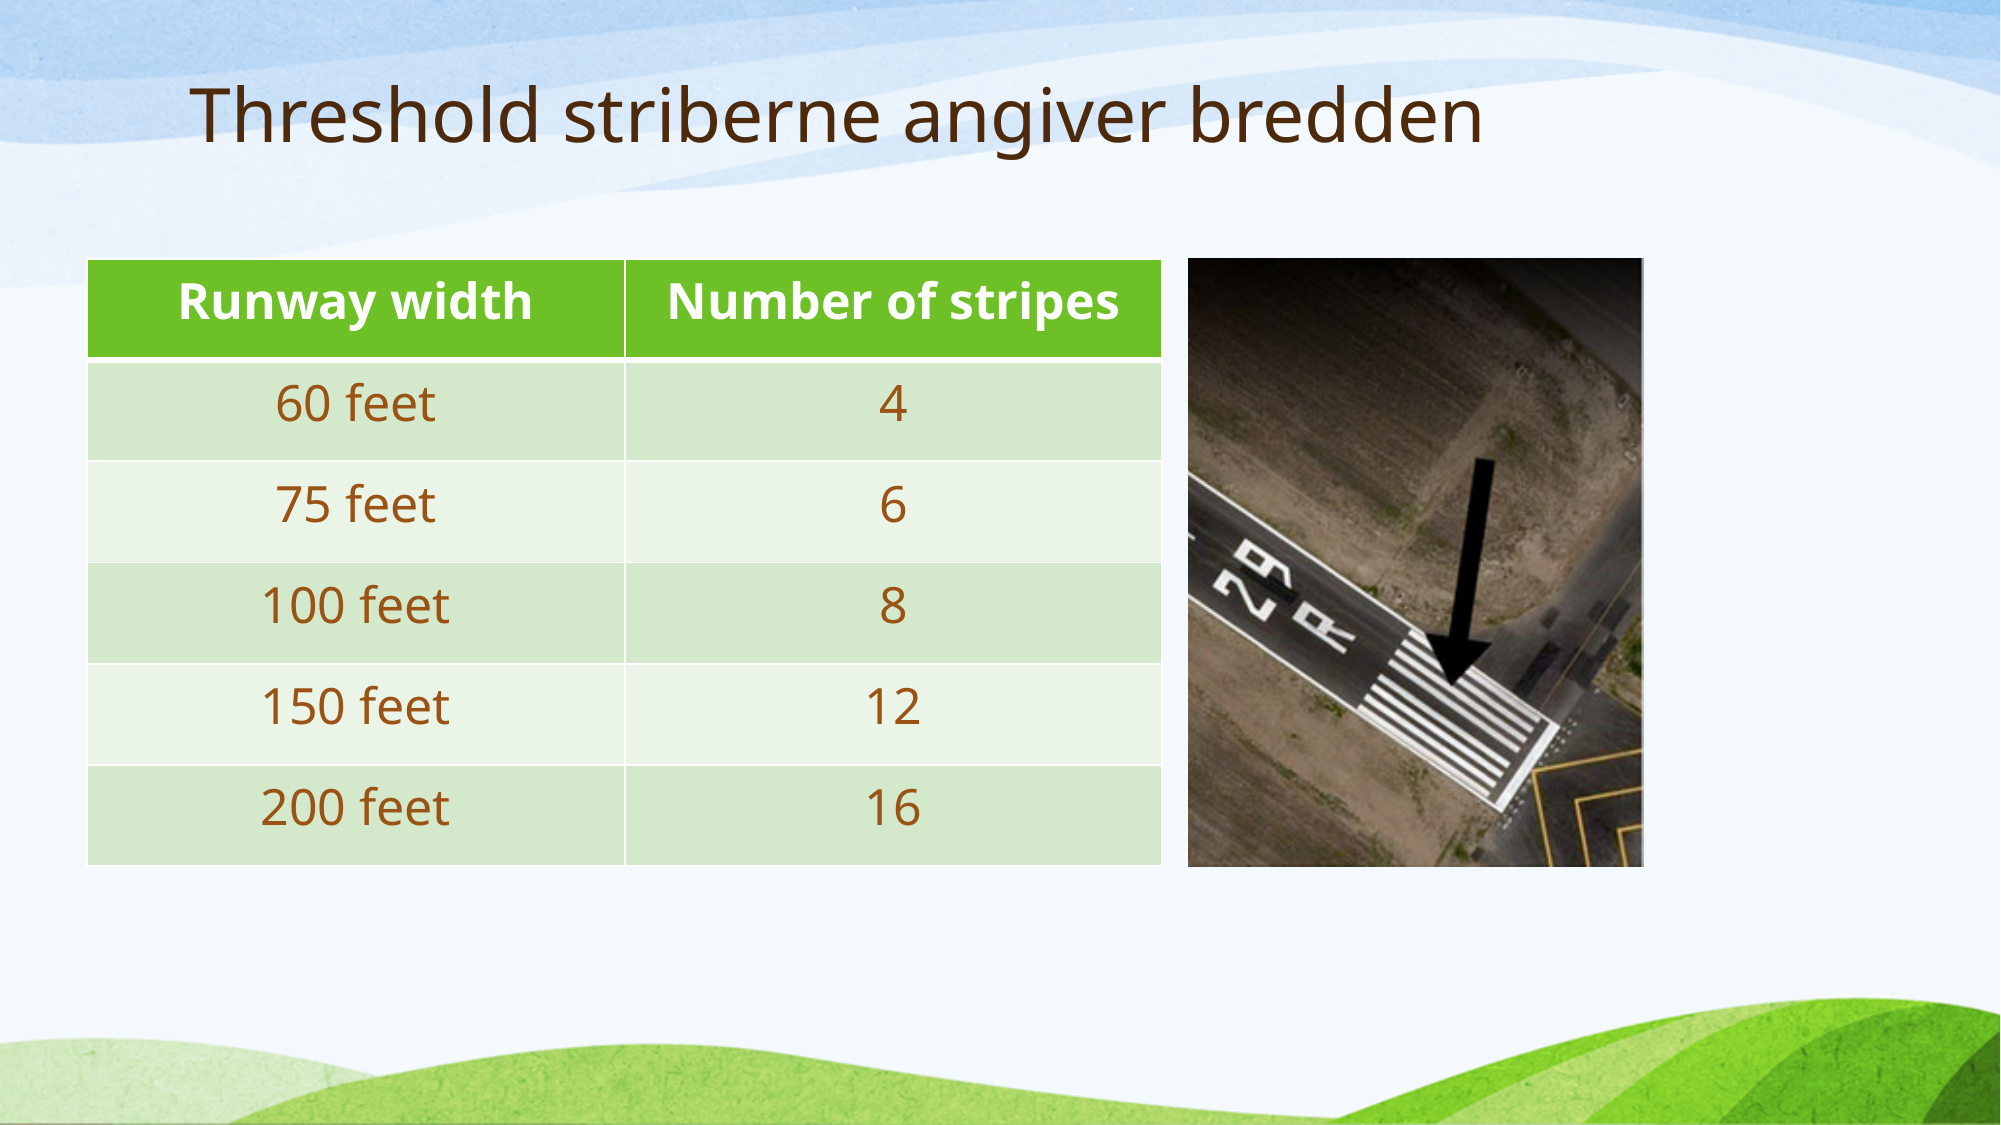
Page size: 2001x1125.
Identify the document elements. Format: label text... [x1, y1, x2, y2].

table_cell 4 [626, 363, 1161, 460]
table_cell 60 feet [88, 363, 624, 460]
table_header Number of stripes [626, 260, 1161, 357]
table_header Runway width [88, 260, 624, 357]
title Threshold striberne angiver bredden [174, 50, 1825, 167]
table_cell 75 feet [88, 462, 624, 562]
table_cell 8 [626, 563, 1161, 663]
picture [0, 0, 2001, 1125]
table_cell 12 [626, 665, 1161, 764]
table_cell 100 feet [88, 563, 624, 663]
table_cell 16 [626, 766, 1161, 865]
table_cell 150 feet [88, 665, 624, 764]
table_cell 6 [626, 462, 1161, 562]
table_cell 200 feet [88, 766, 624, 865]
